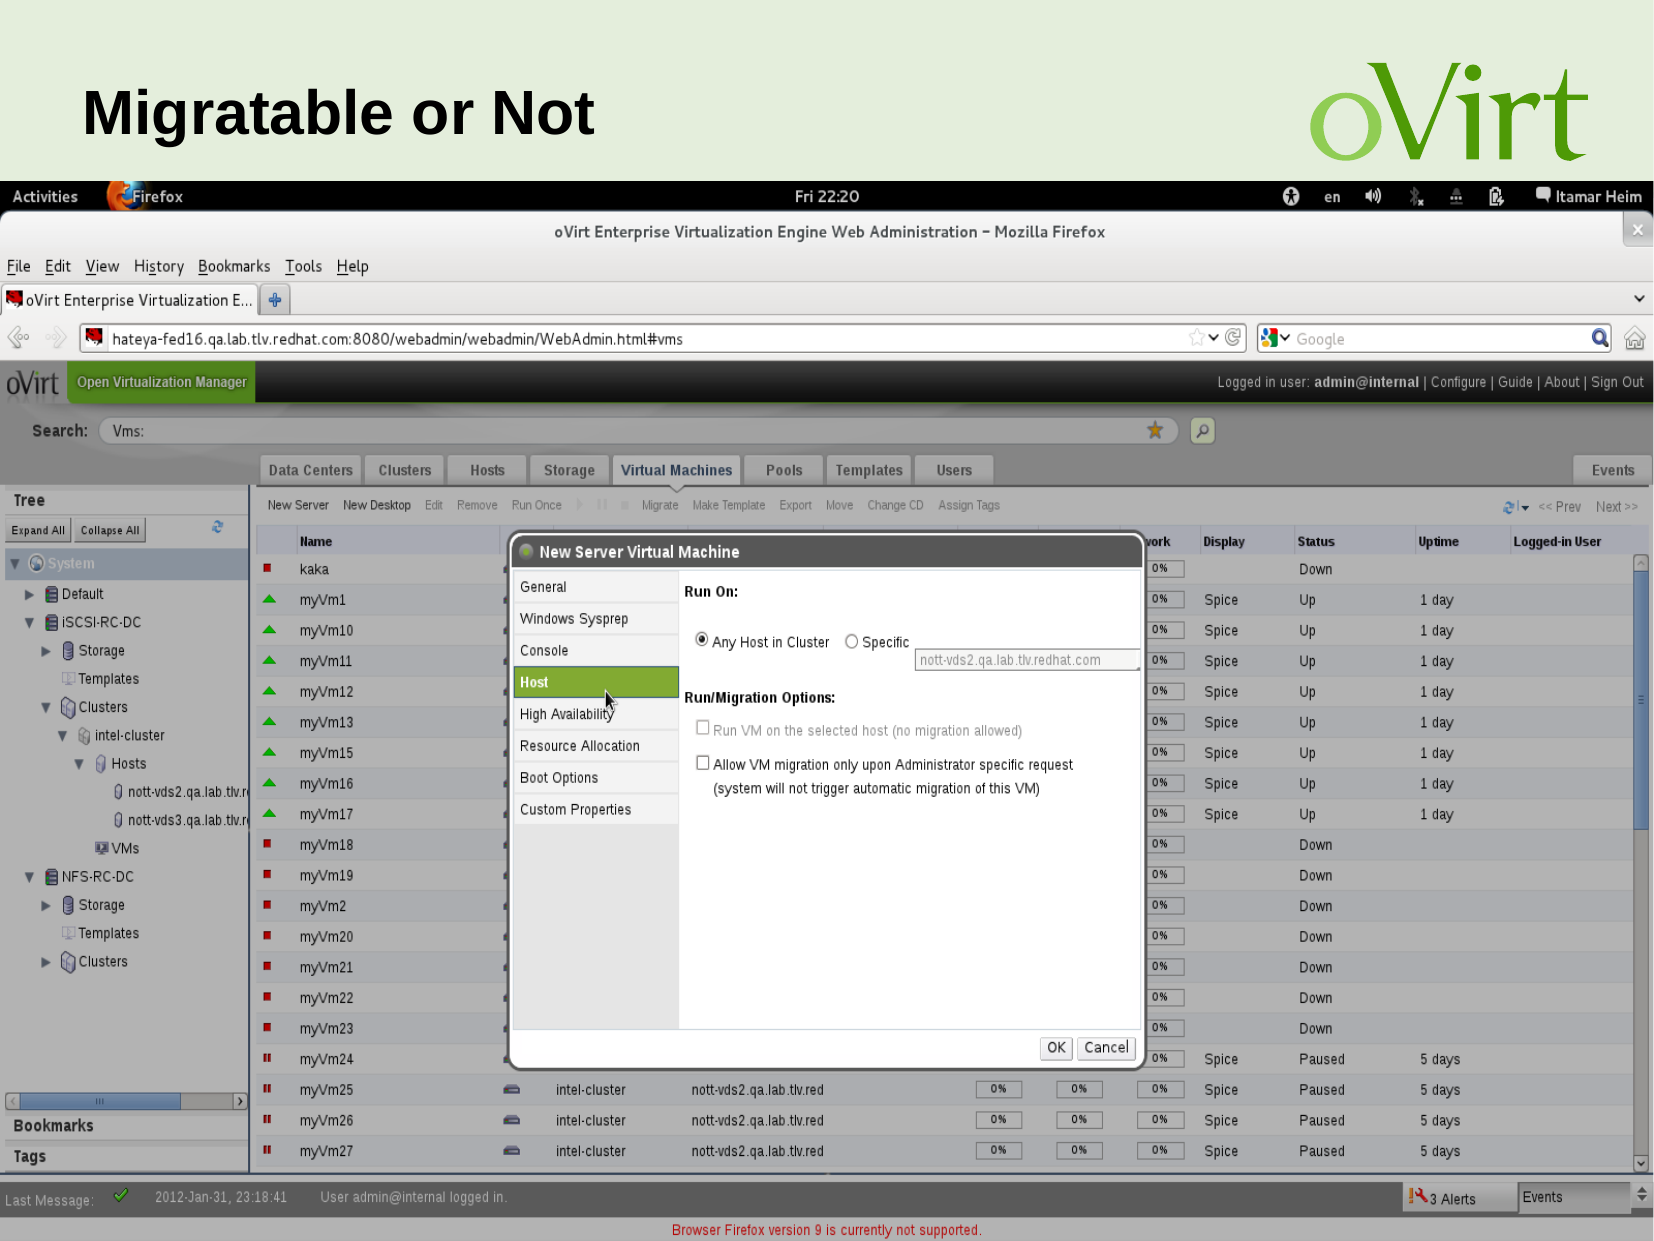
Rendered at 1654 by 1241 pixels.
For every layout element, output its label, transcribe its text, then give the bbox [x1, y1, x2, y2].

picture [0, 181, 1654, 1241]
title Migratable or Not [82, 37, 1571, 181]
